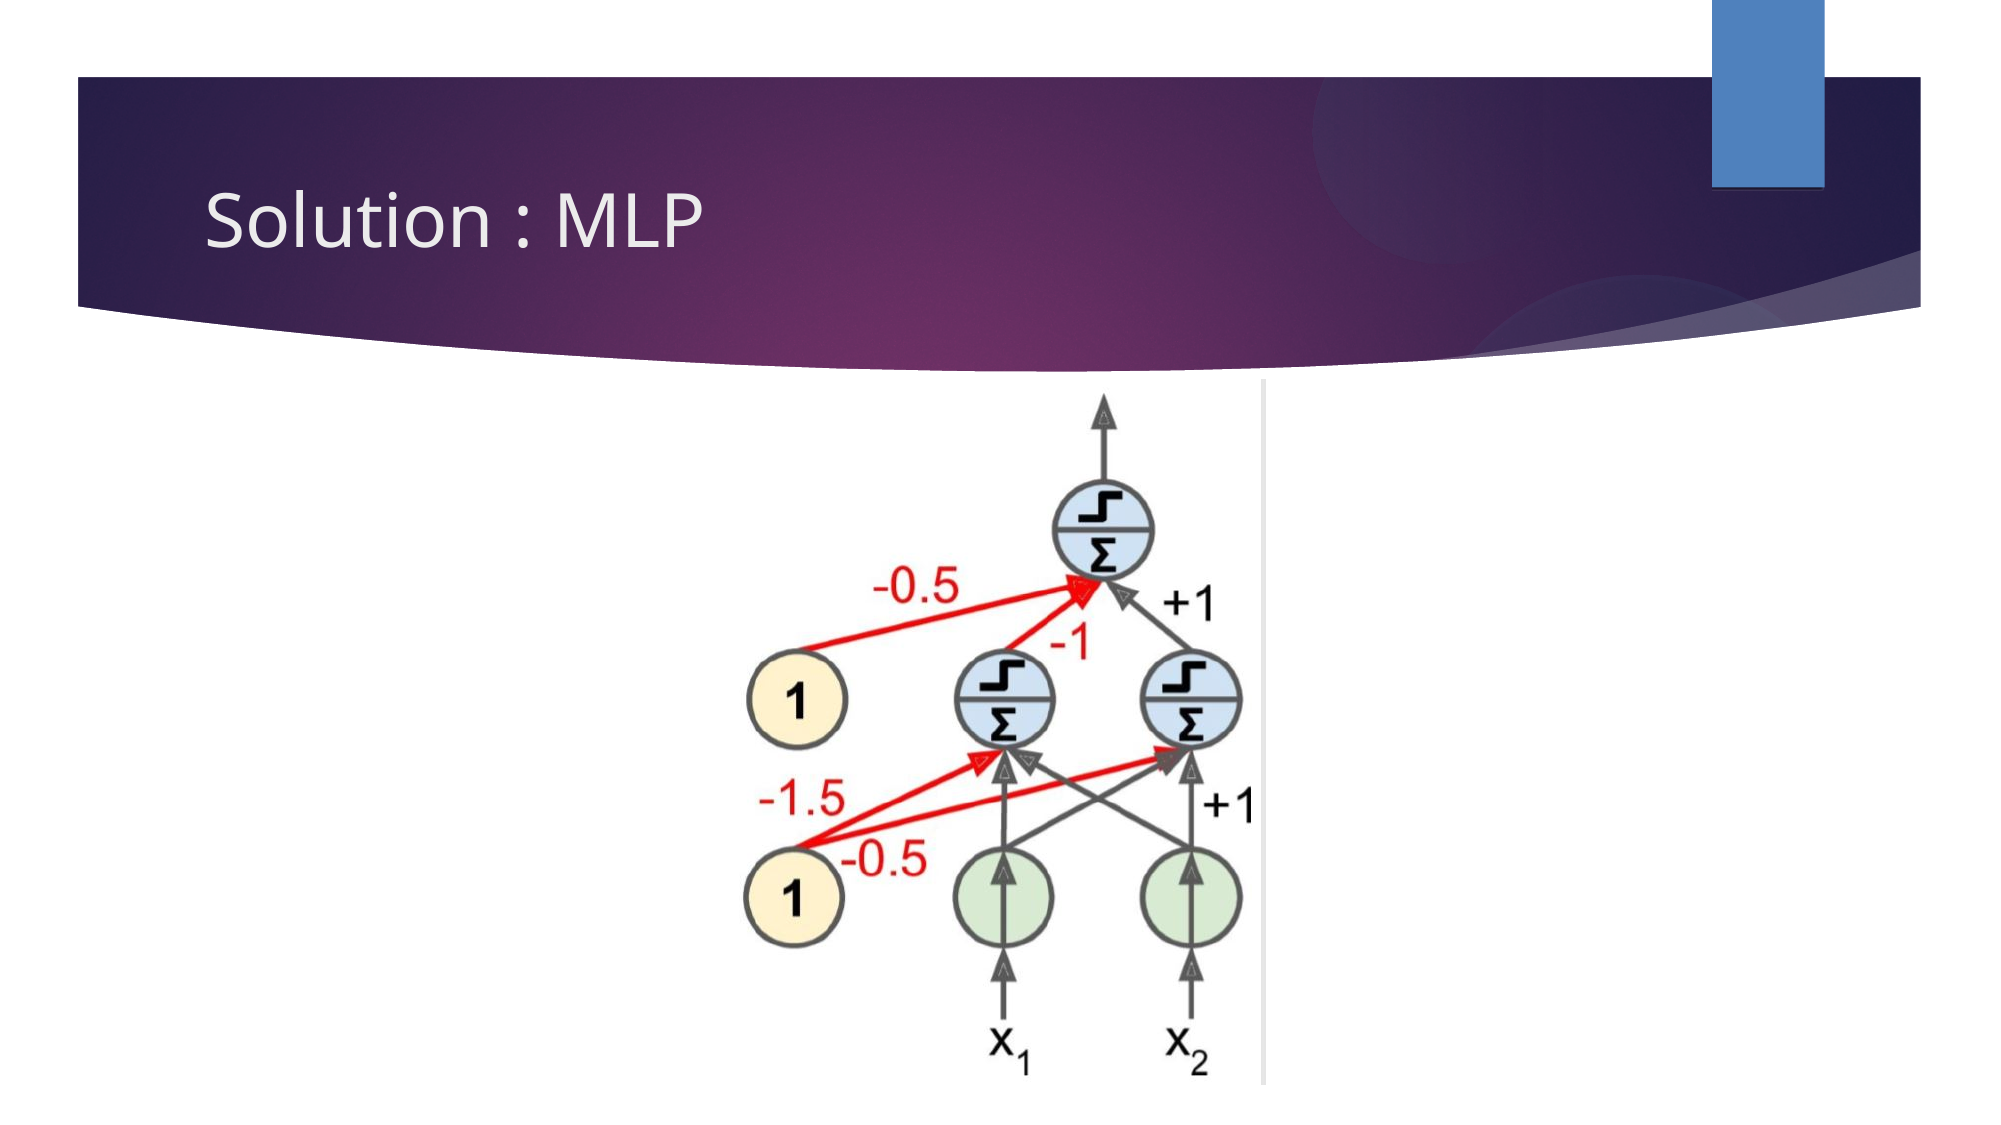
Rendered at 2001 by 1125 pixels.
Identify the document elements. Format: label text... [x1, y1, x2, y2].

picture [683, 379, 1266, 1085]
picture [79, 78, 1920, 371]
text_box Solution : MLP [189, 159, 1627, 276]
